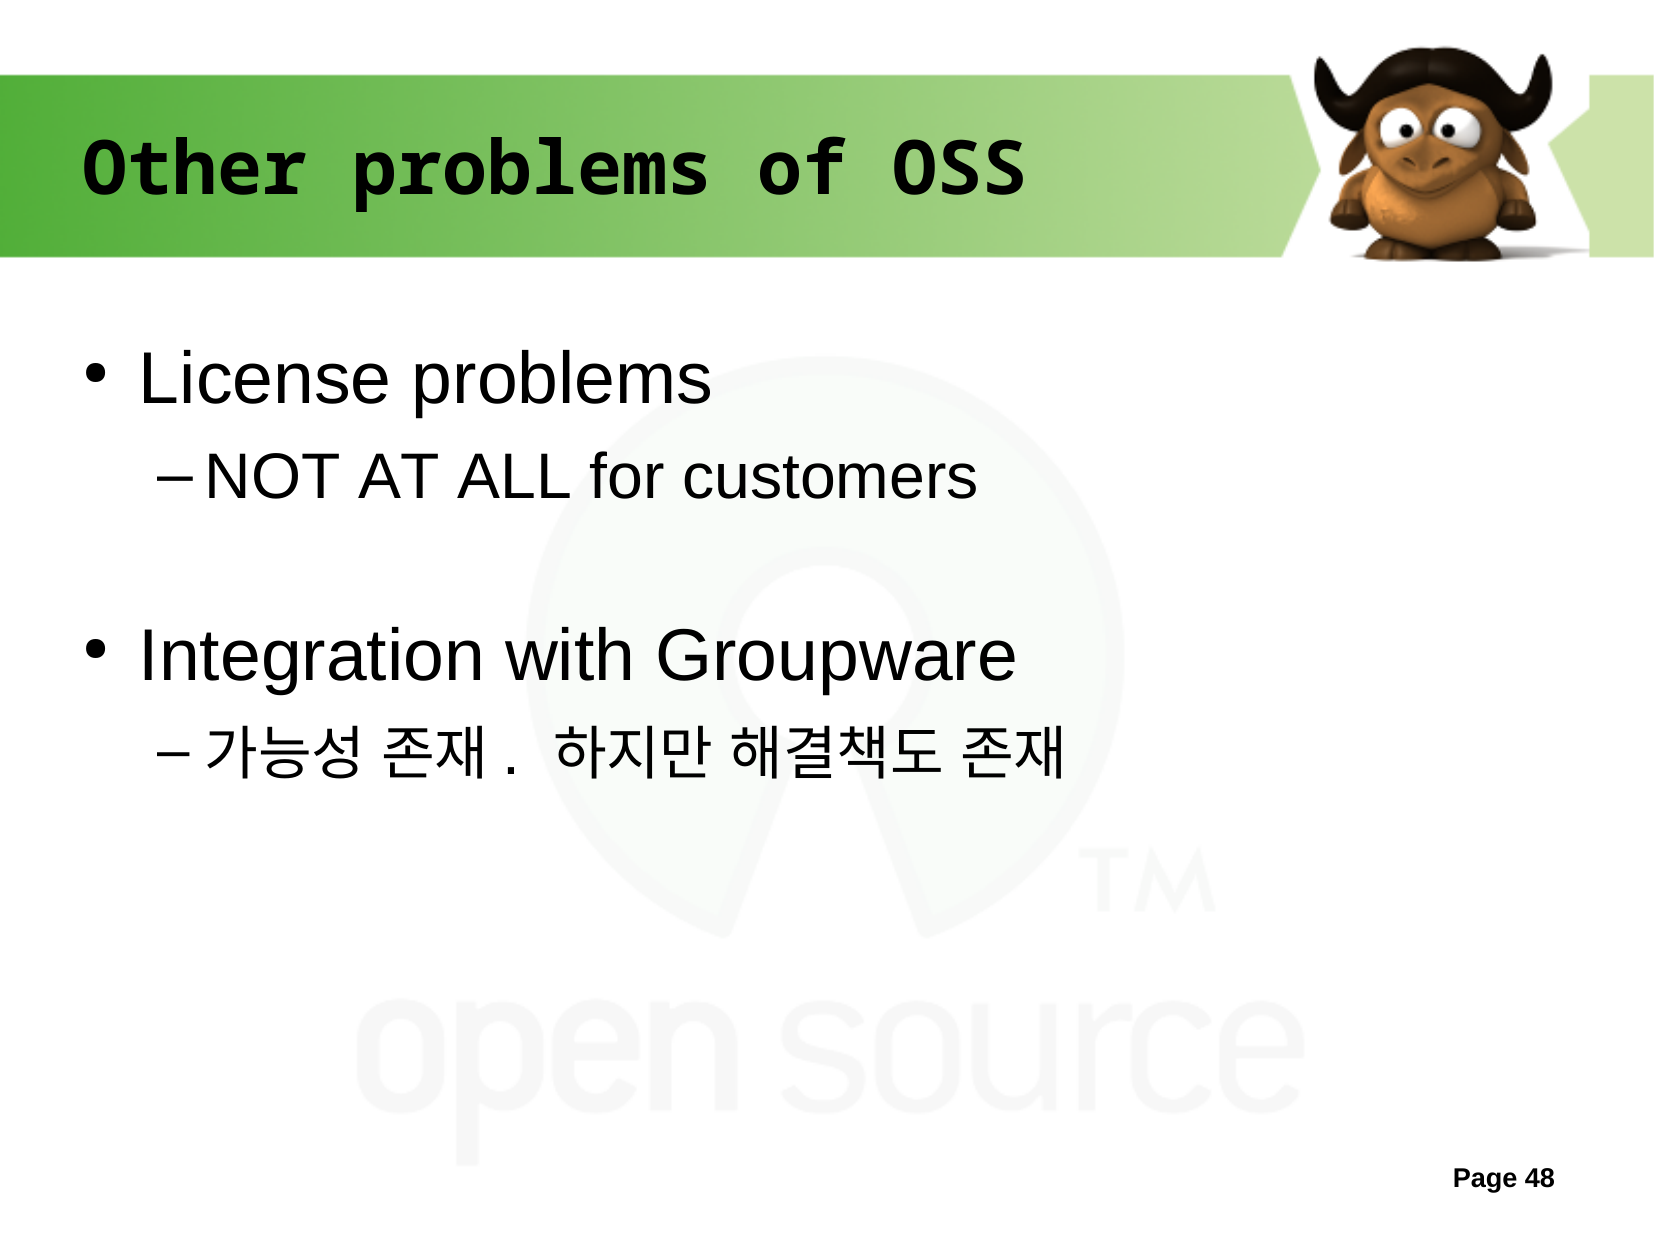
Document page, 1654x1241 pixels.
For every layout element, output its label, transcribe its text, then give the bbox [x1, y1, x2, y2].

title Other problems of OSS [82, 61, 1571, 269]
list License problems NOT AT ALL for customers Integration with Groupware 가능성 존재. 하지만 해결책도 존재 [82, 330, 1571, 1134]
picture [0, 0, 1654, 1241]
